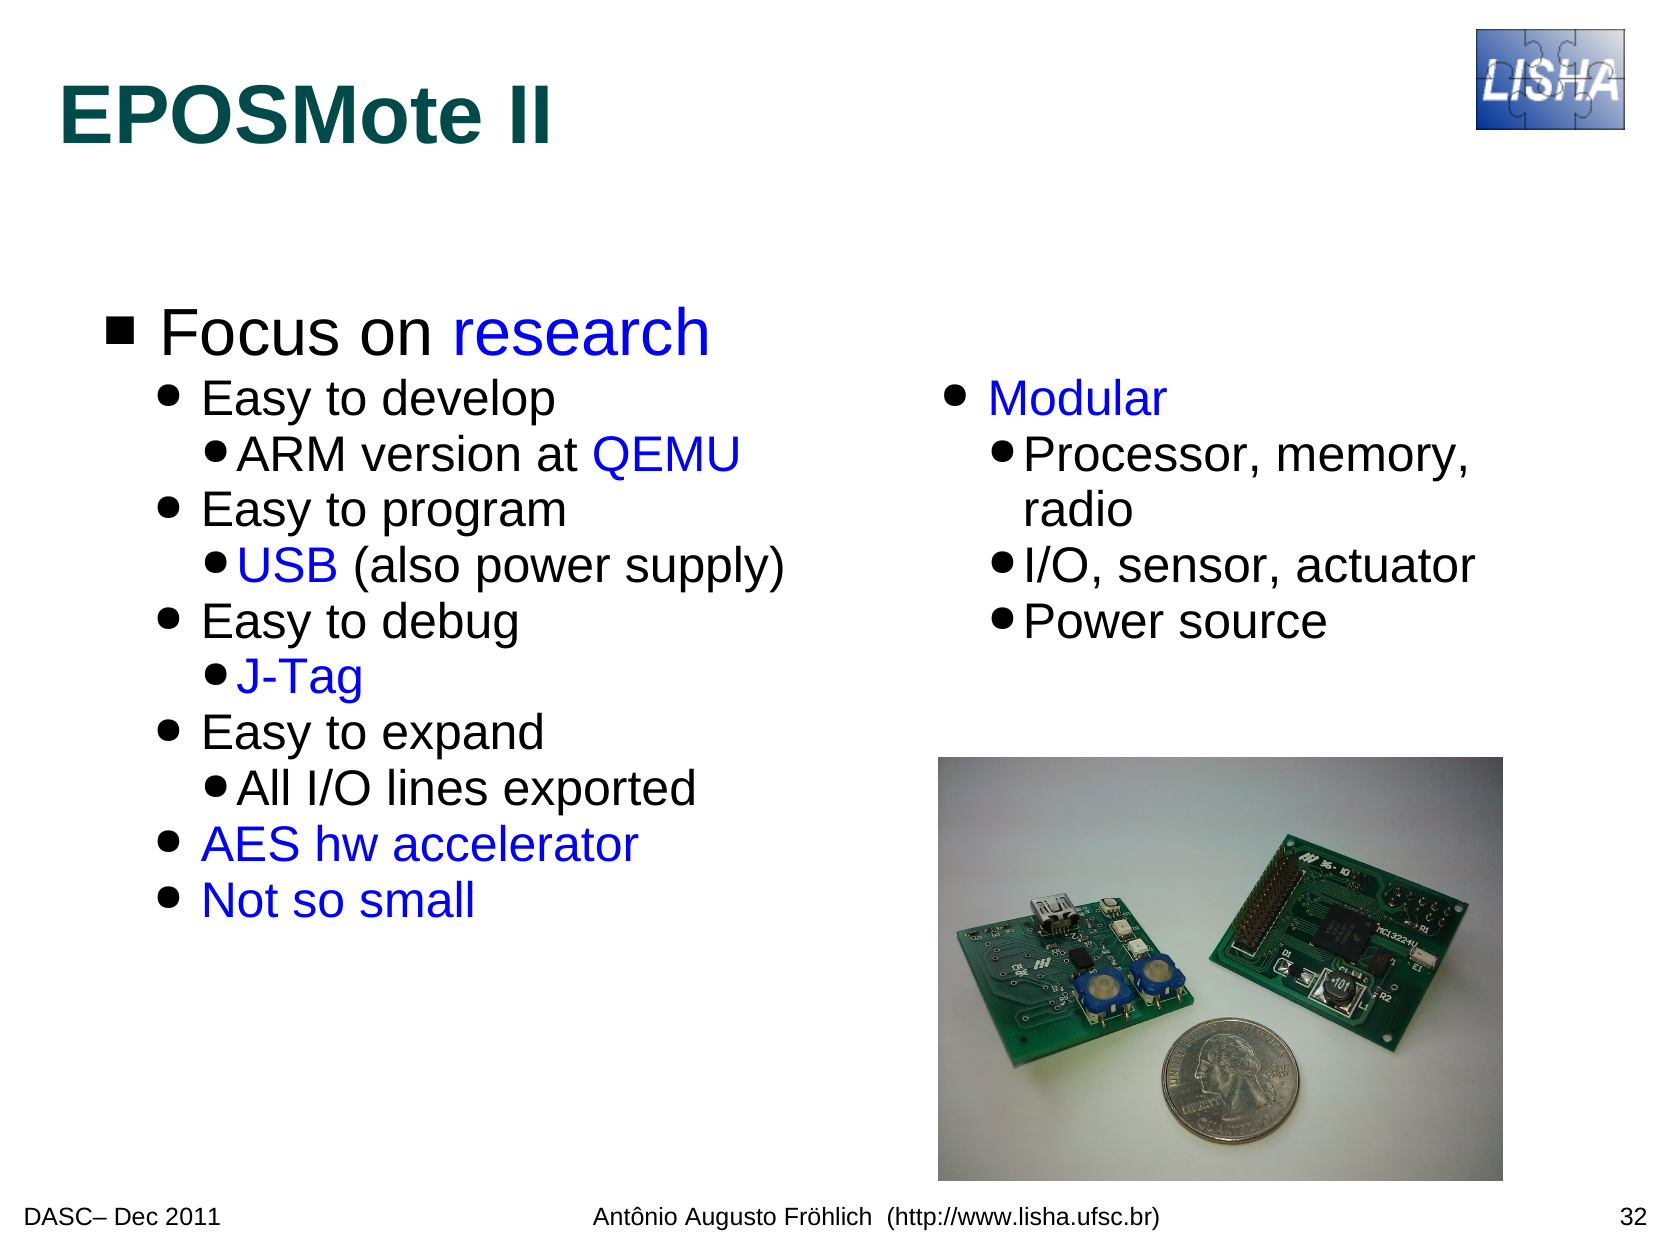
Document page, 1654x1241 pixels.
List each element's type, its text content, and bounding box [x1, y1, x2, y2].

list Focus on research Easy to develop ARM version at QEMU Easy to program USB (also power supply) Easy to debug J-Tag Easy to expand All I/O lines exported AES hw accelerator Not so small [59, 295, 809, 1182]
picture [1476, 29, 1625, 130]
list Modular Processor, memory, radio I/O, sensor, actuator Power source [845, 295, 1596, 718]
title EPOSMote II [58, 11, 1463, 219]
picture [938, 757, 1503, 1181]
